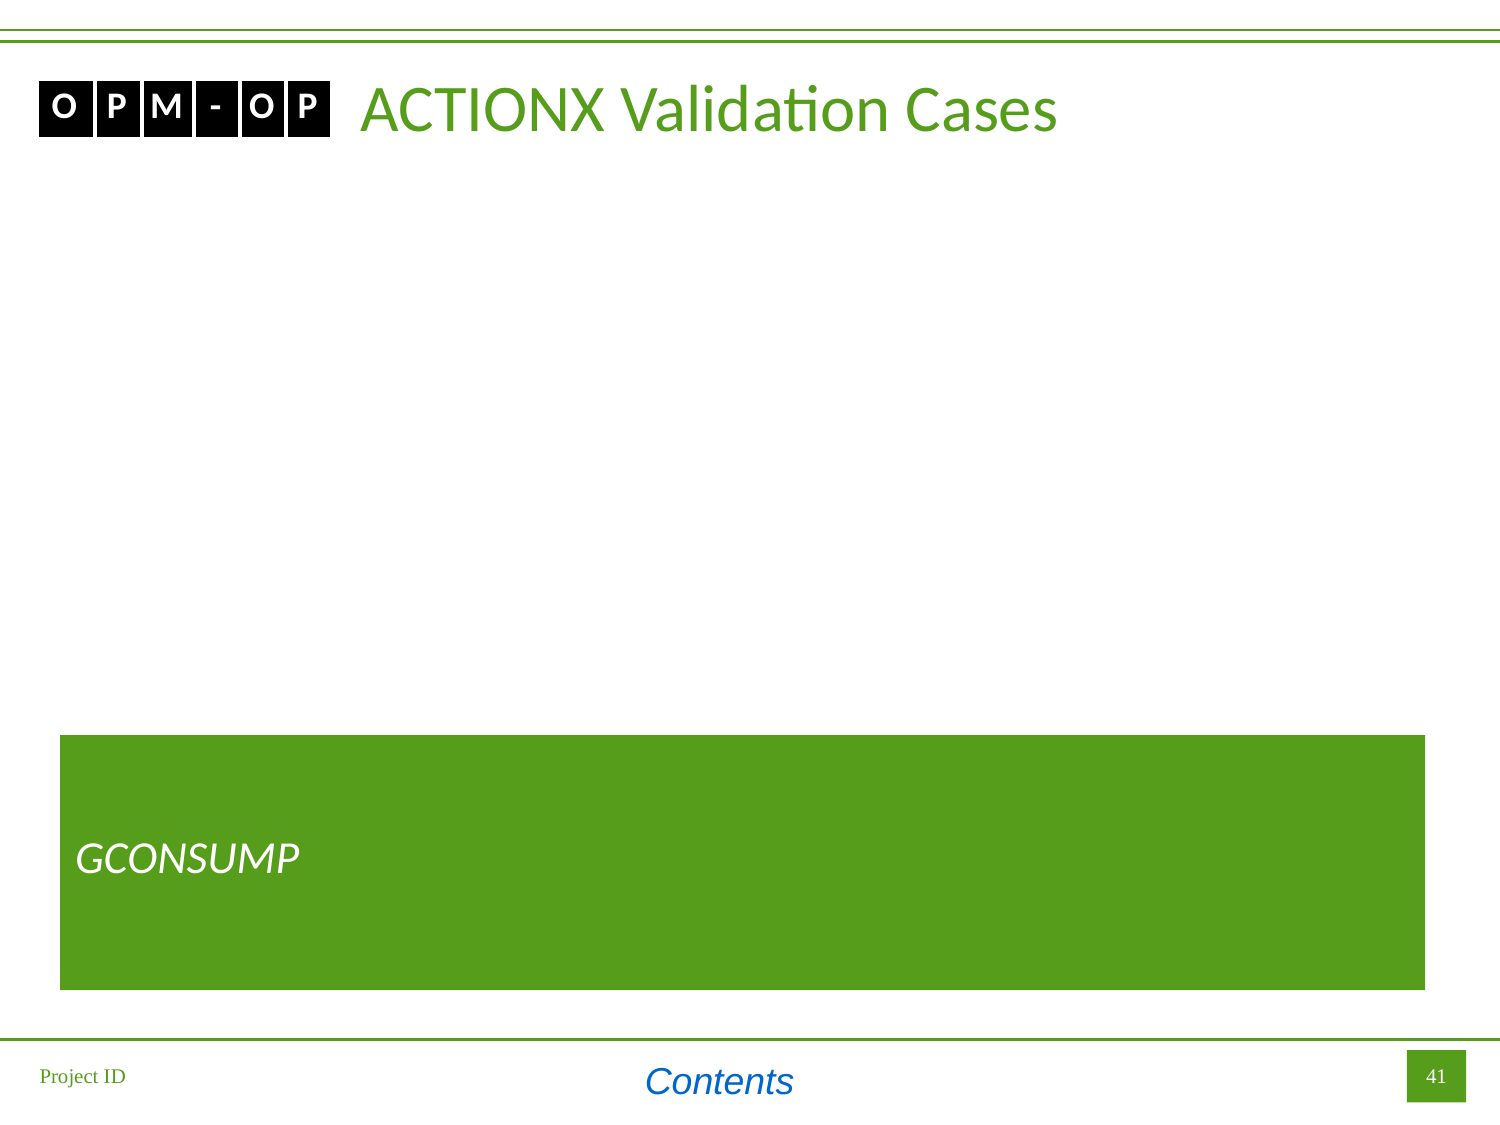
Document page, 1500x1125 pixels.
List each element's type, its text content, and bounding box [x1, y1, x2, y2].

list GcONSUMP [60, 735, 1426, 991]
title ACTIONX Validation Cases [360, 77, 1425, 153]
